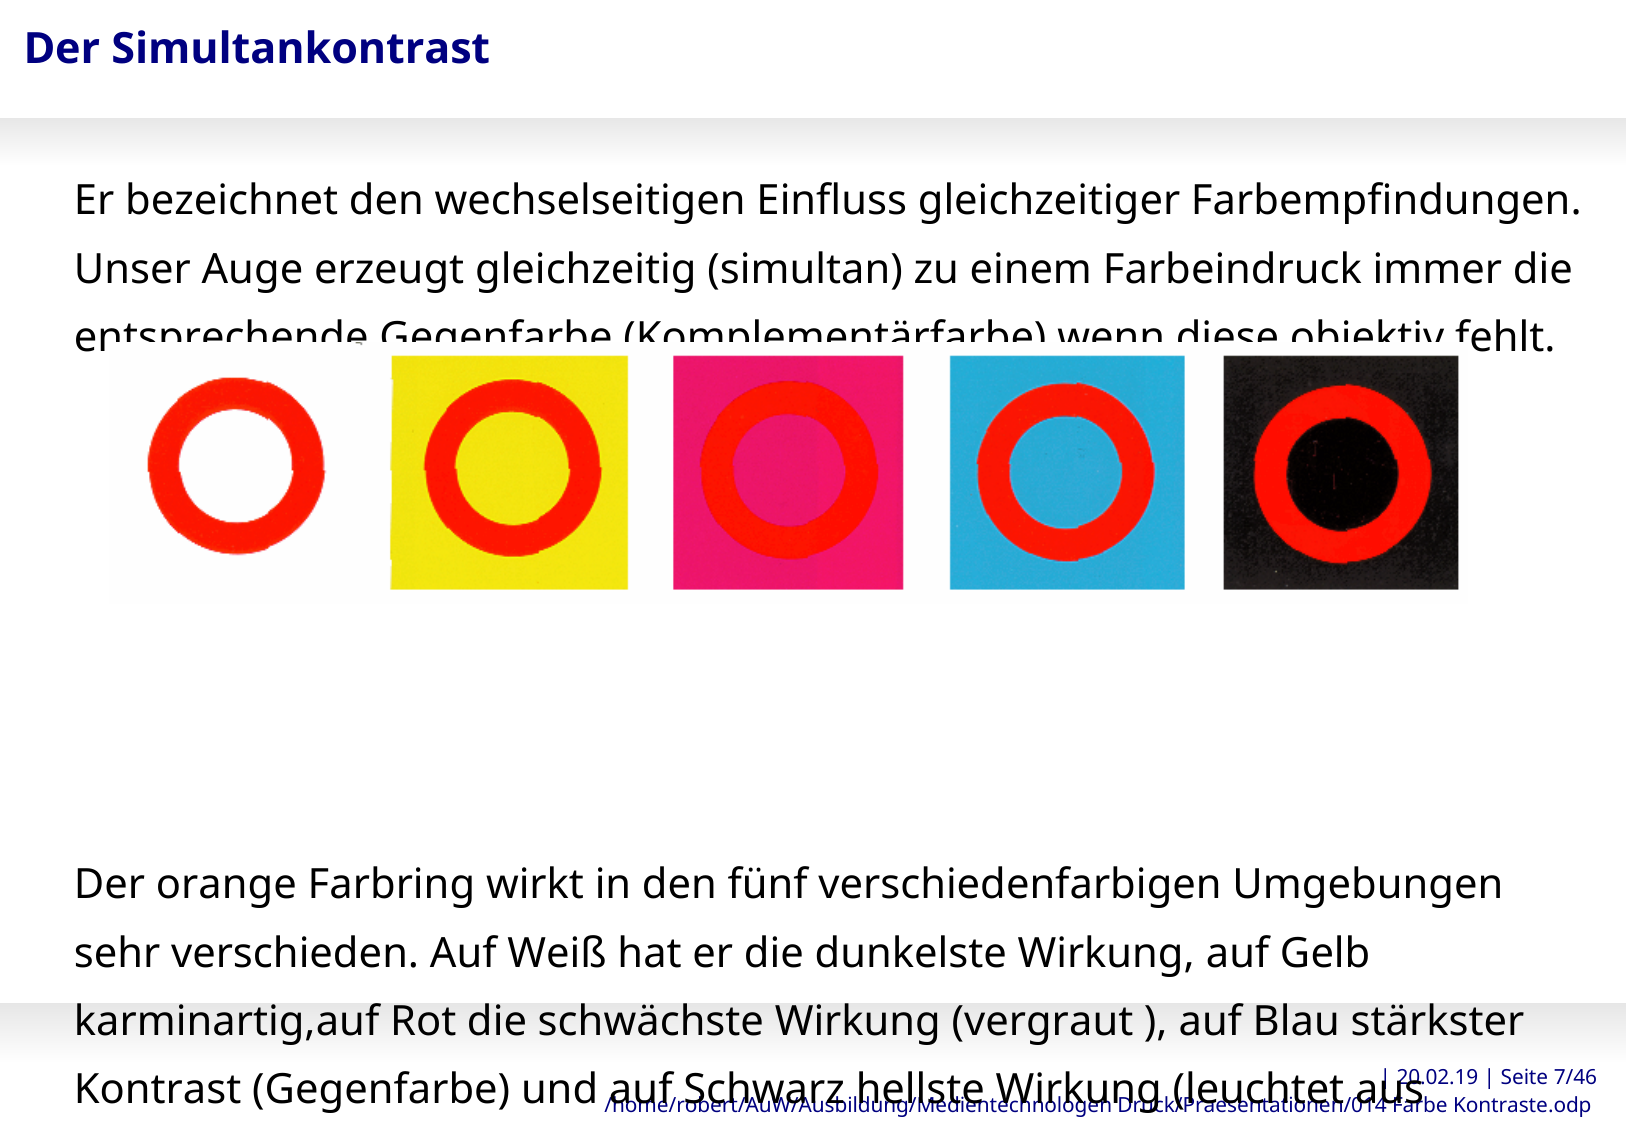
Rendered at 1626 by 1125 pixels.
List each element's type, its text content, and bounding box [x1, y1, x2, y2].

list Er bezeichnet den wechselseitigen Einfluss gleichzeitiger Farbempfindungen. Unser Auge erzeugt gleichzeitig (simultan) zu einem Farbeindruck immer die entsprechende Gegenfarbe (Komplementärfarbe) wenn diese objektiv fehlt. Der orange Farbring wirkt in den fünf verschiedenfarbigen Umgebungen sehr verschieden. Auf Weiß hat er die dunkelste Wirkung, auf Gelb karminartig,auf Rot die schwächste Wirkung (vergraut ), auf Blau stärkster Kontrast (Gegenfarbe) und auf Schwarz hellste Wirkung (leuchtet aus dunkler Umgebung). [27, 158, 1585, 989]
title Der Simultankontrast [23, 5, 1600, 154]
chart [109, 342, 1468, 604]
